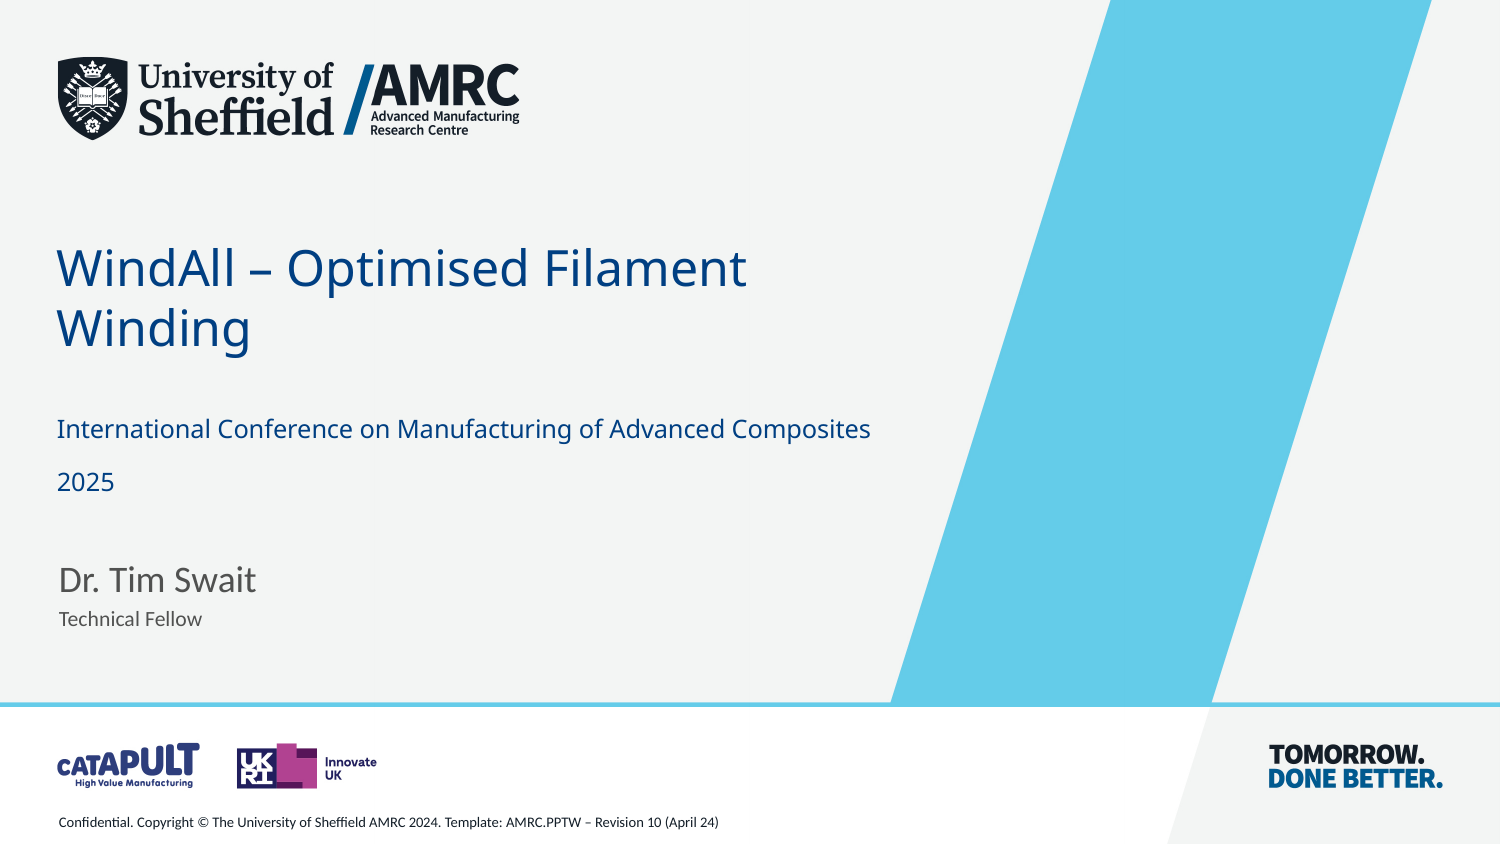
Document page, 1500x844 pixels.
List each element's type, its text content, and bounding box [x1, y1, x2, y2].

subtitle Dr. Tim Swait Technical Fellow [59, 555, 870, 591]
title WindAll – Optimised Filament Winding International Conference on Manufacturing of Advanced Composites 2025 [56, 236, 916, 449]
picture [0, 0, 1500, 844]
